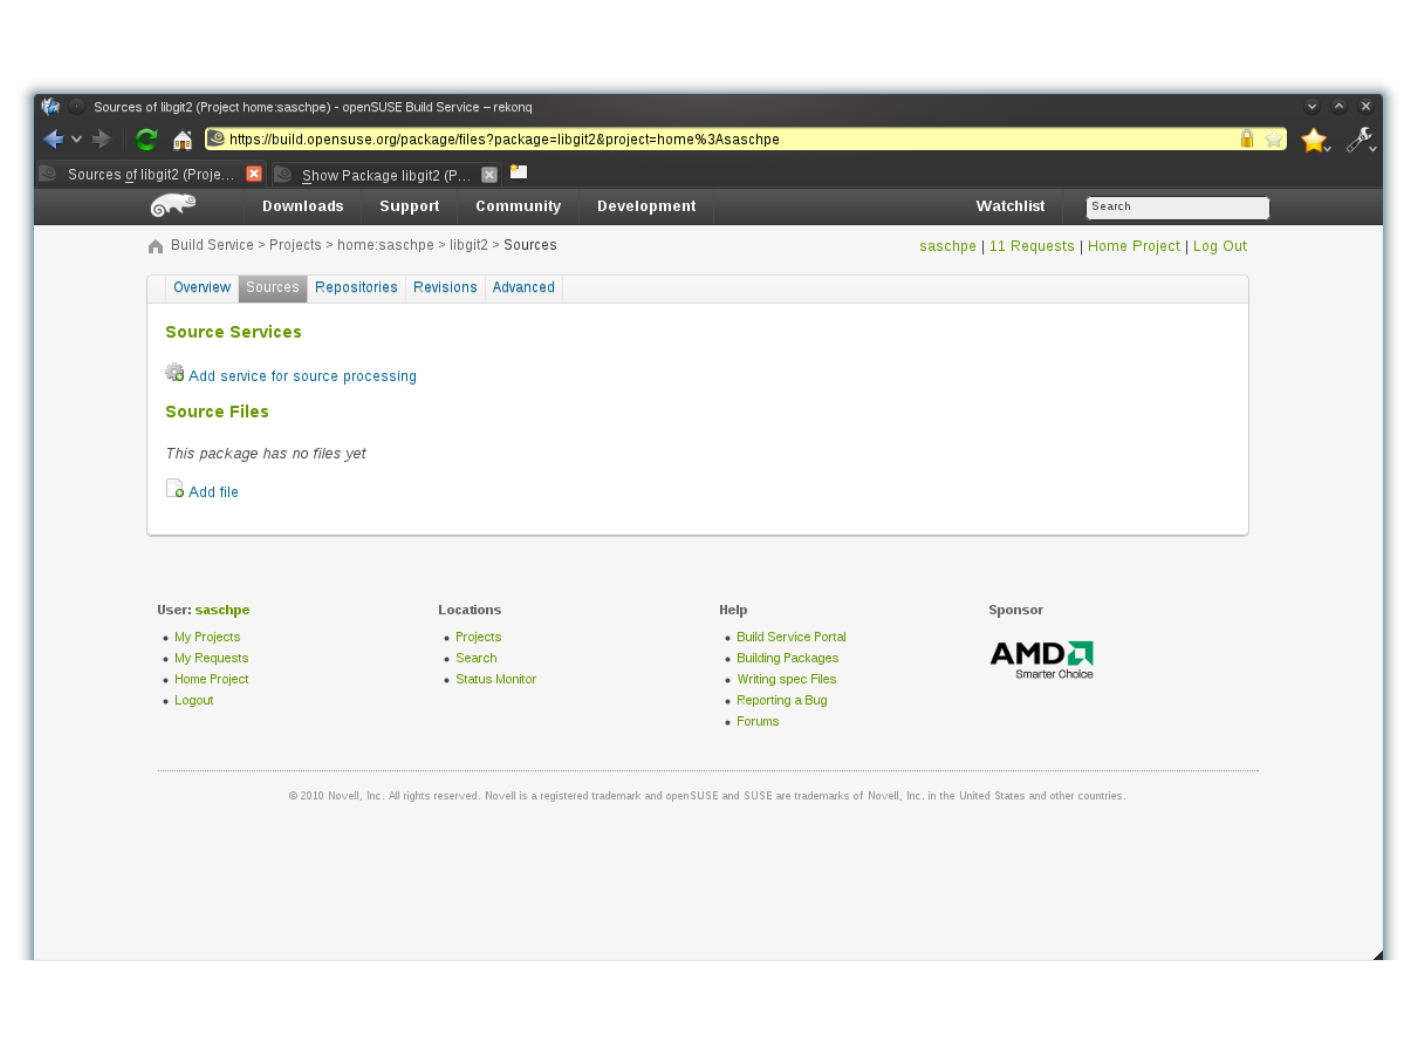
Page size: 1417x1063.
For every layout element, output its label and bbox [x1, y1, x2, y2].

picture [0, 60, 1417, 1000]
